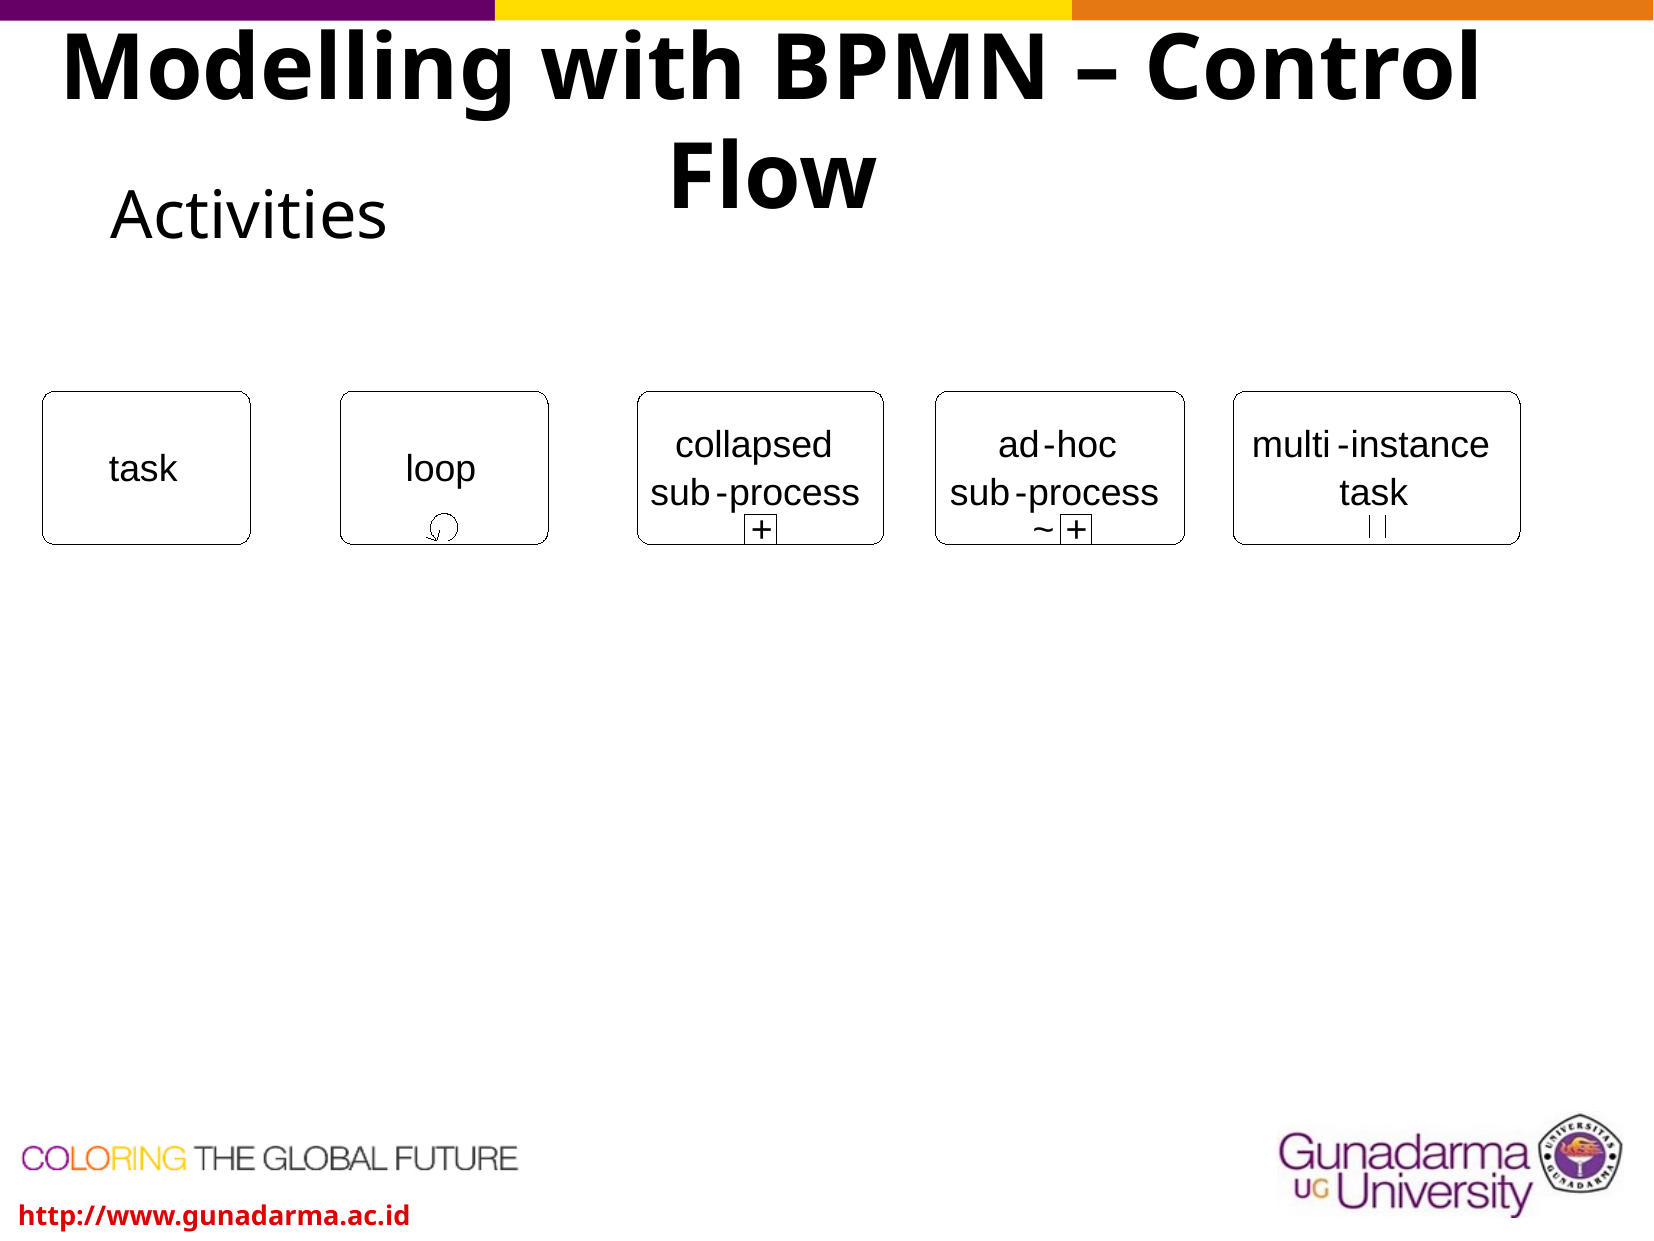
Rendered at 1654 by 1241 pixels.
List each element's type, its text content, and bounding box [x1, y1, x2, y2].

text_box sub [650, 467, 711, 514]
text_box collapsed [675, 419, 844, 465]
text_box [42, 391, 251, 544]
text_box loop [405, 443, 477, 489]
text_box sub [949, 467, 1011, 514]
text_box - [1043, 419, 1056, 465]
text_box [638, 391, 884, 544]
title Modelling with BPMN – Control Flow [0, 0, 1654, 139]
text_box - [715, 467, 729, 514]
text_box [340, 391, 548, 544]
list Activities [80, 164, 1543, 1126]
text_box process [729, 467, 861, 514]
text_box - [1014, 467, 1028, 514]
text_box task [109, 443, 178, 489]
picture [1277, 1111, 1624, 1218]
text_box multi [1251, 419, 1331, 465]
text_box task [1339, 467, 1409, 514]
text_box [935, 391, 1185, 544]
text_box ad [998, 419, 1040, 465]
text_box [1055, 514, 1060, 544]
text_box hoc [1056, 419, 1128, 465]
text_box instance [1350, 419, 1490, 465]
text_box [745, 515, 750, 544]
text_box ~ [1032, 514, 1055, 551]
text_box loop [461, 463, 471, 479]
text_box process [1028, 467, 1160, 514]
text_box + [1065, 514, 1088, 551]
text_box [1061, 515, 1065, 544]
text_box - [1337, 419, 1350, 465]
text_box [1233, 391, 1520, 544]
picture [17, 1126, 529, 1189]
text_box + [750, 514, 773, 551]
